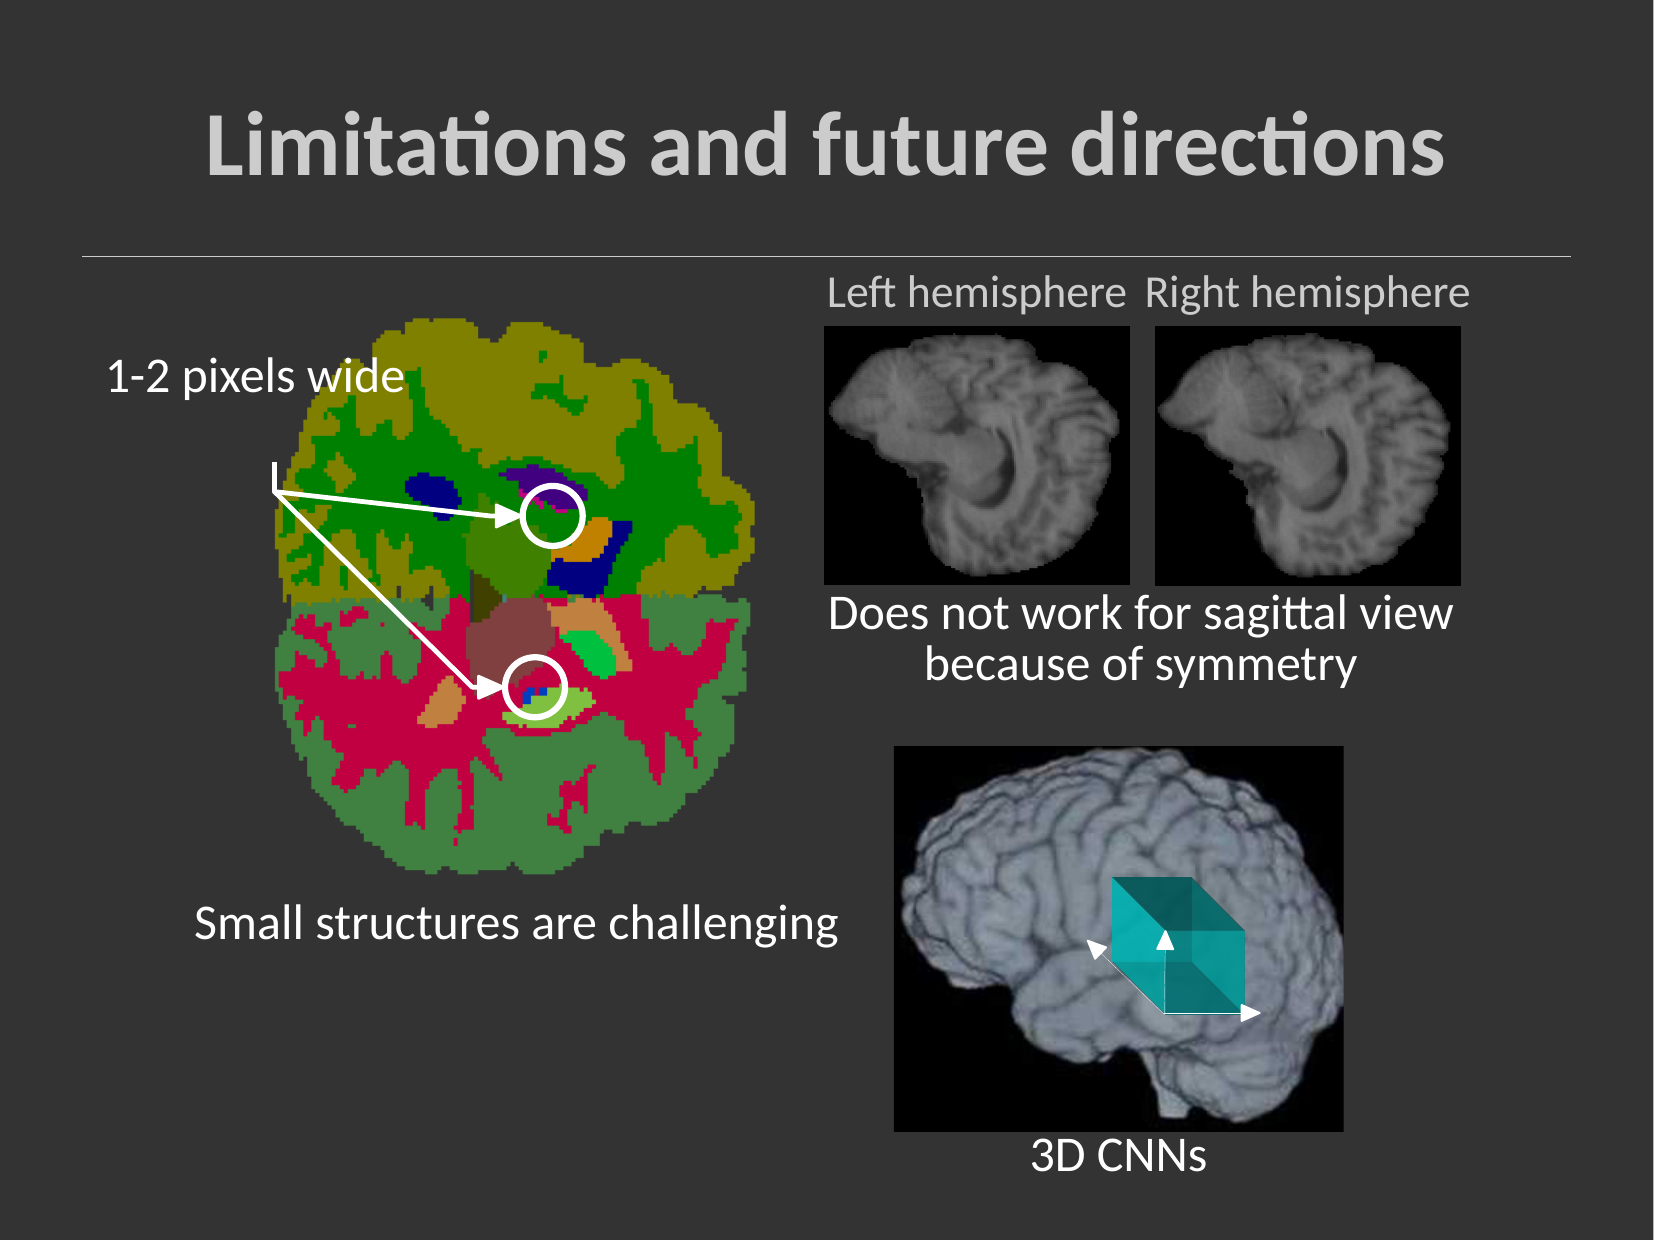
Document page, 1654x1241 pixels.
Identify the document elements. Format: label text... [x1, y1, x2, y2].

picture [266, 273, 767, 916]
text_box Does not work for sagittal view because of symmetry [767, 585, 1531, 706]
text_box [1166, 930, 1245, 1013]
picture [509, 661, 561, 714]
picture [526, 490, 579, 542]
text_box 1-2 pixels wide [90, 347, 459, 463]
picture [1155, 326, 1461, 585]
picture [824, 326, 1130, 585]
title Limitations and future directions [82, 49, 1571, 257]
picture [893, 746, 1344, 1132]
